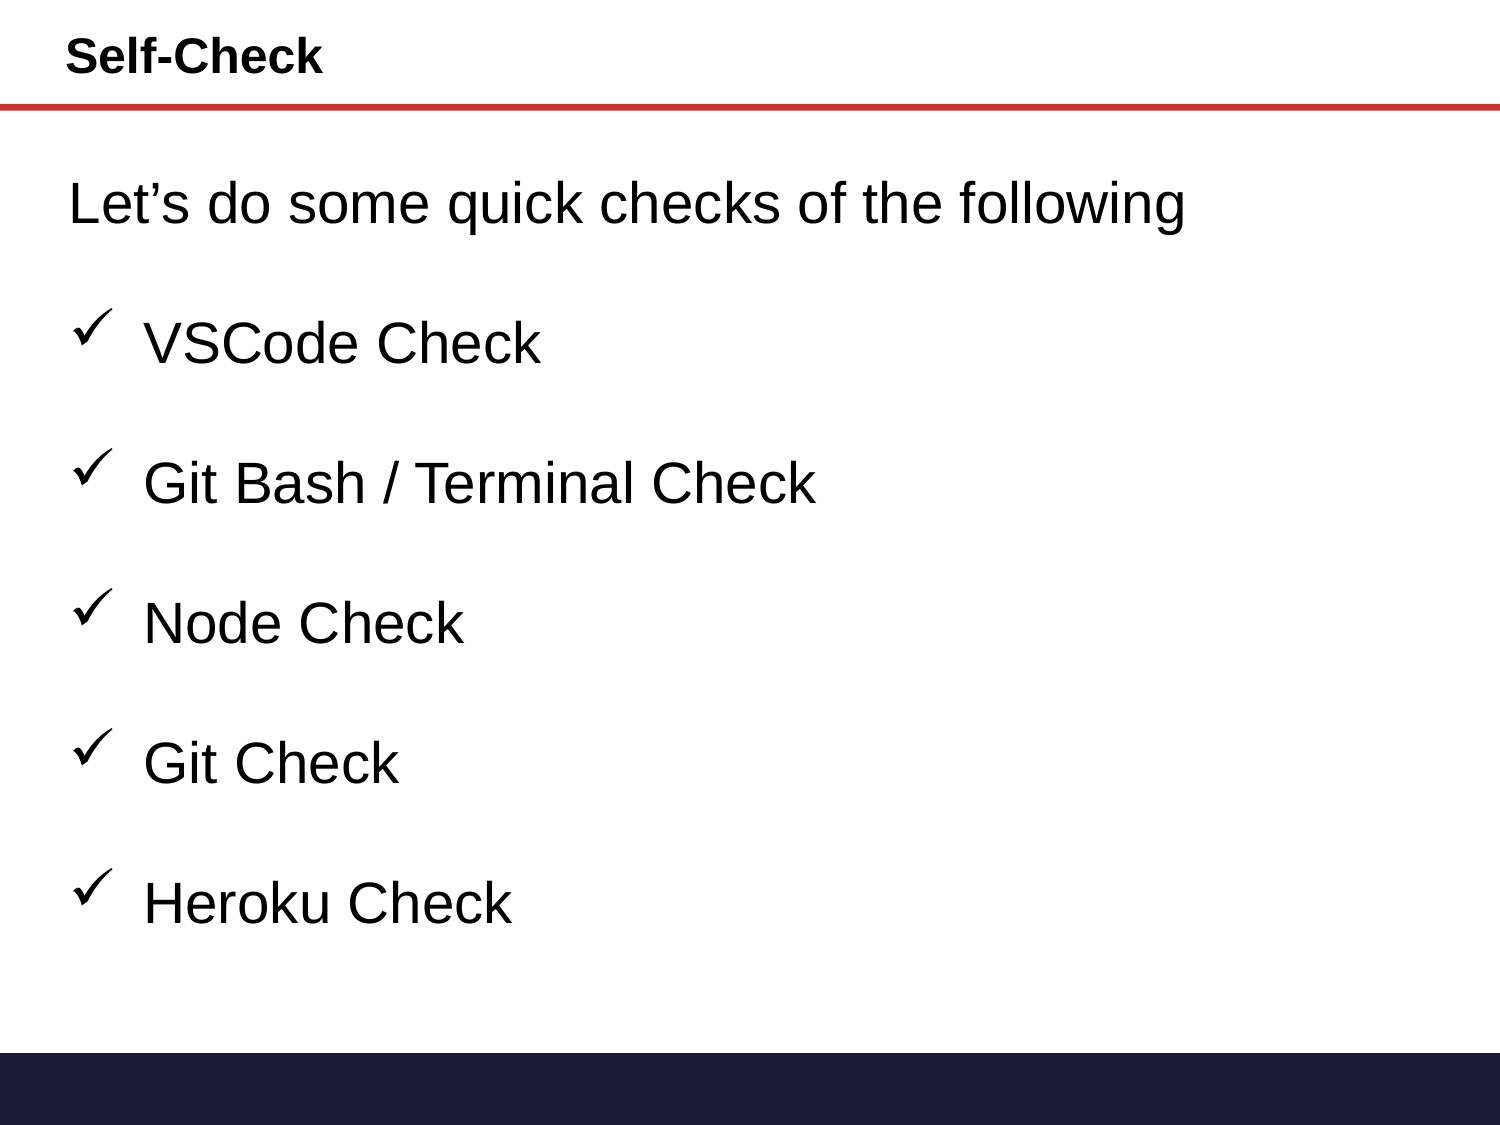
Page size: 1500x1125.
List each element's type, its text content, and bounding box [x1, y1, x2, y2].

title Self-Check [50, 0, 948, 108]
text_box Let’s do some quick checks of the following VSCode Check Git Bash / Terminal Check Node Check Git Check Heroku Check [16, 149, 1484, 707]
